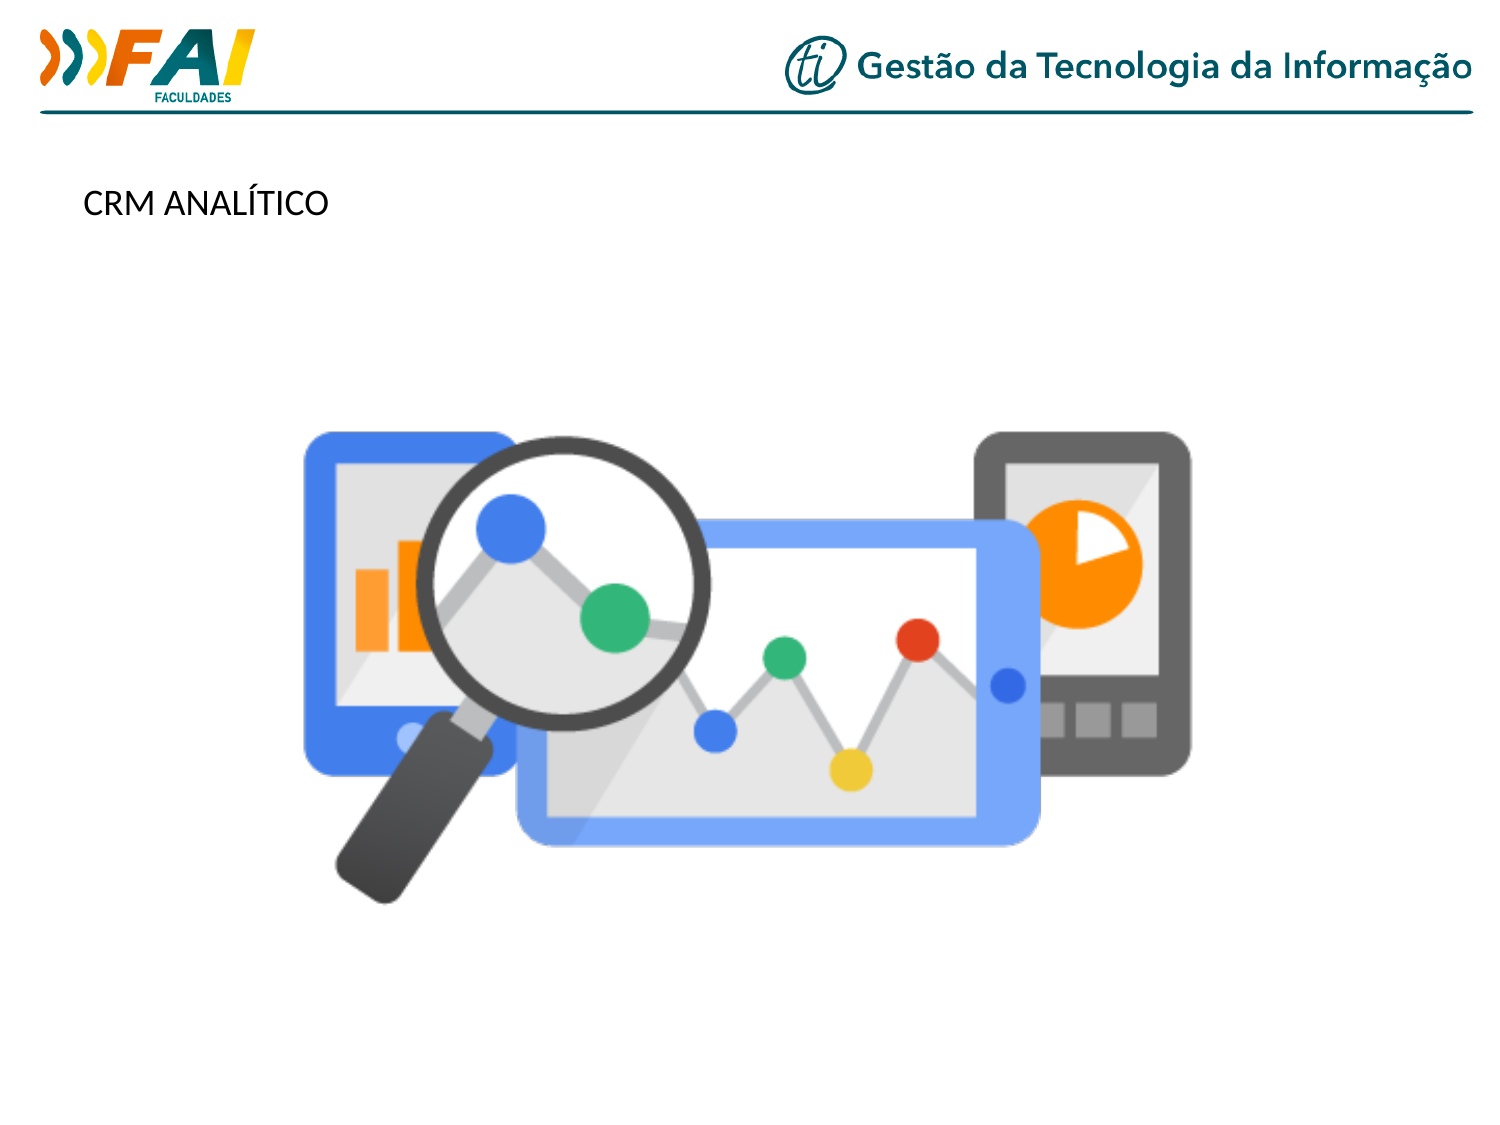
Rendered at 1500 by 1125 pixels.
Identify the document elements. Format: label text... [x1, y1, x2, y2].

title CRM ANALÍTICO [83, 148, 1359, 264]
picture [0, 0, 1500, 1125]
